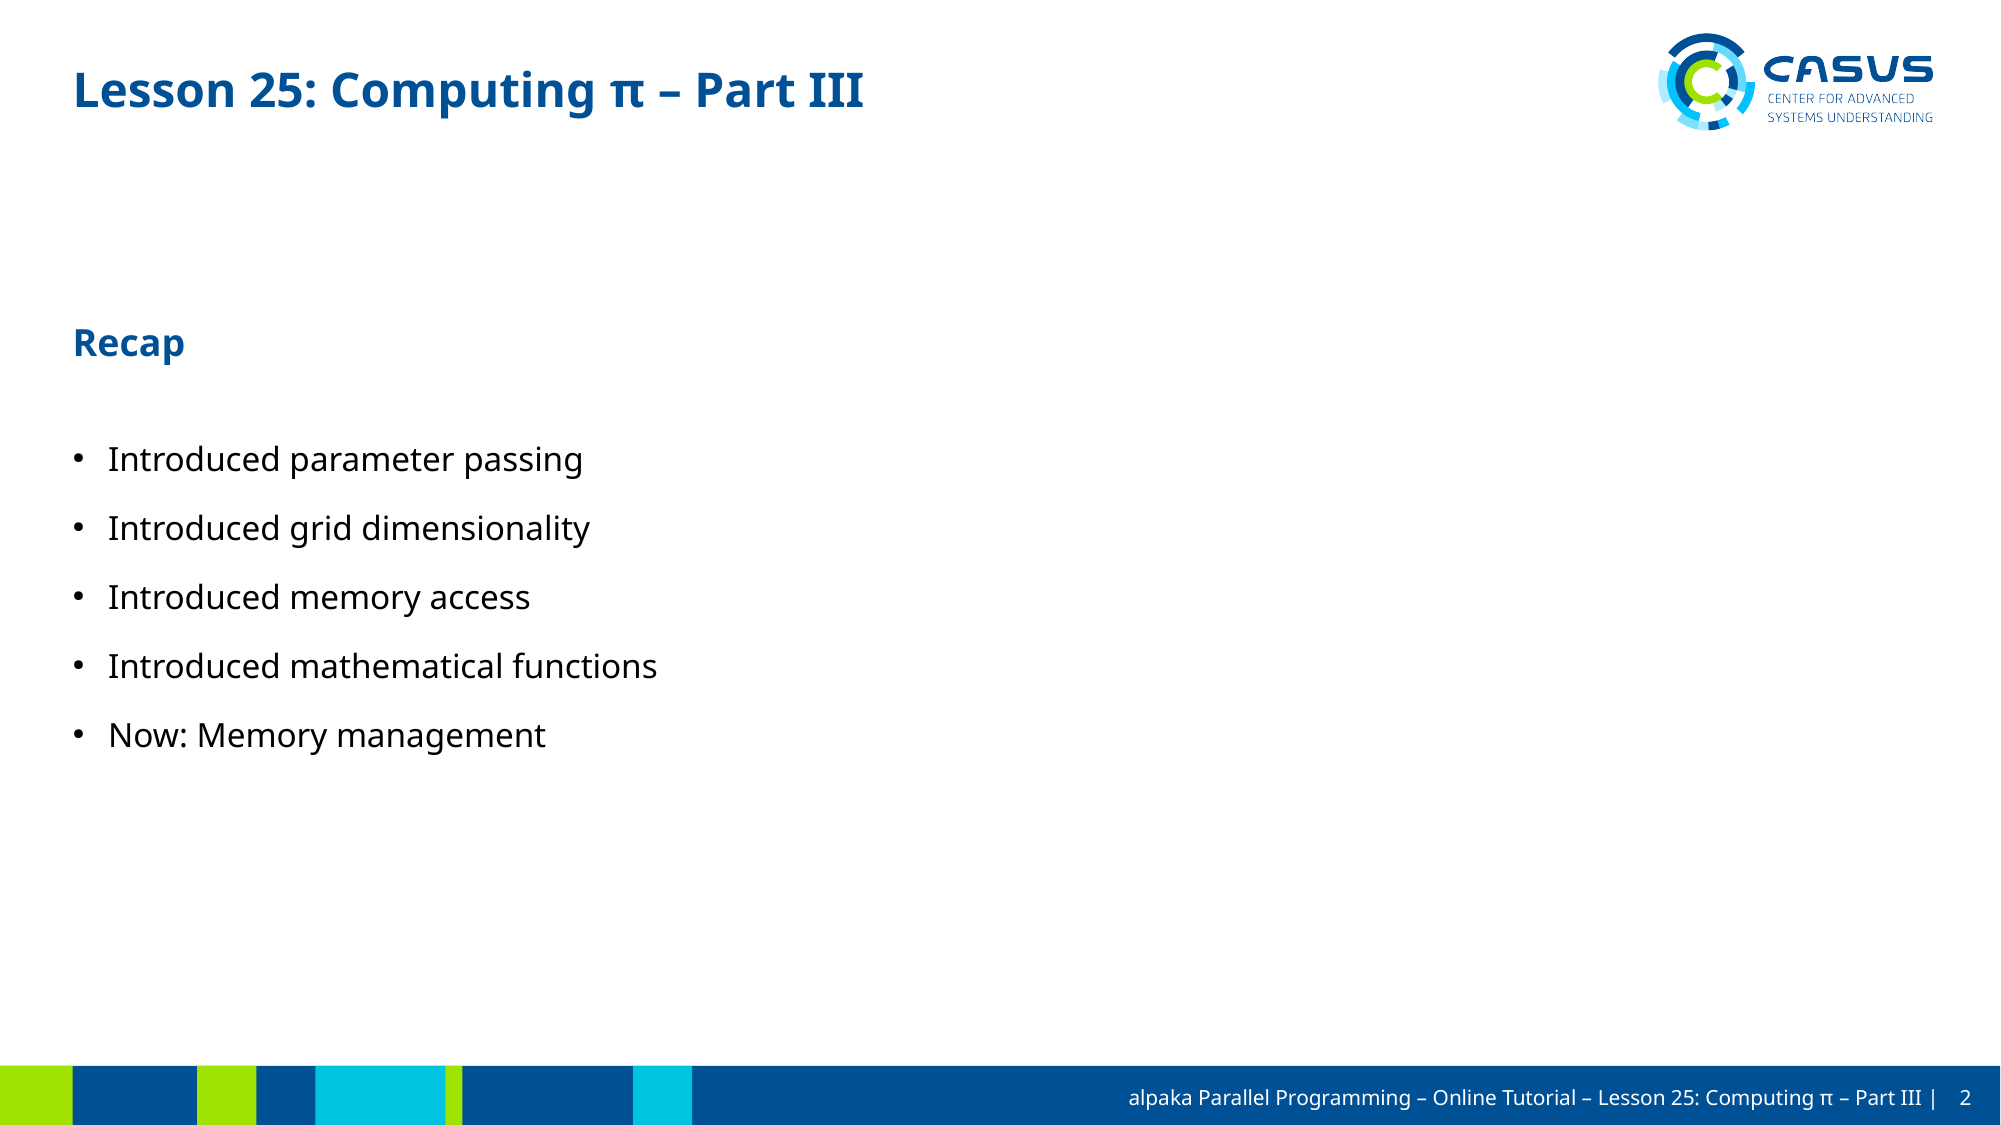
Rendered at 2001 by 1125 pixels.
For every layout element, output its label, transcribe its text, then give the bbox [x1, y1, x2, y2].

picture [1658, 33, 1933, 131]
list Recap Introduced parameter passing Introduced grid dimensionality Introduced memory access Introduced mathematical functions Now: Memory management [72, 316, 1620, 979]
title Lesson 25: Computing π – Part III [72, 54, 1620, 123]
